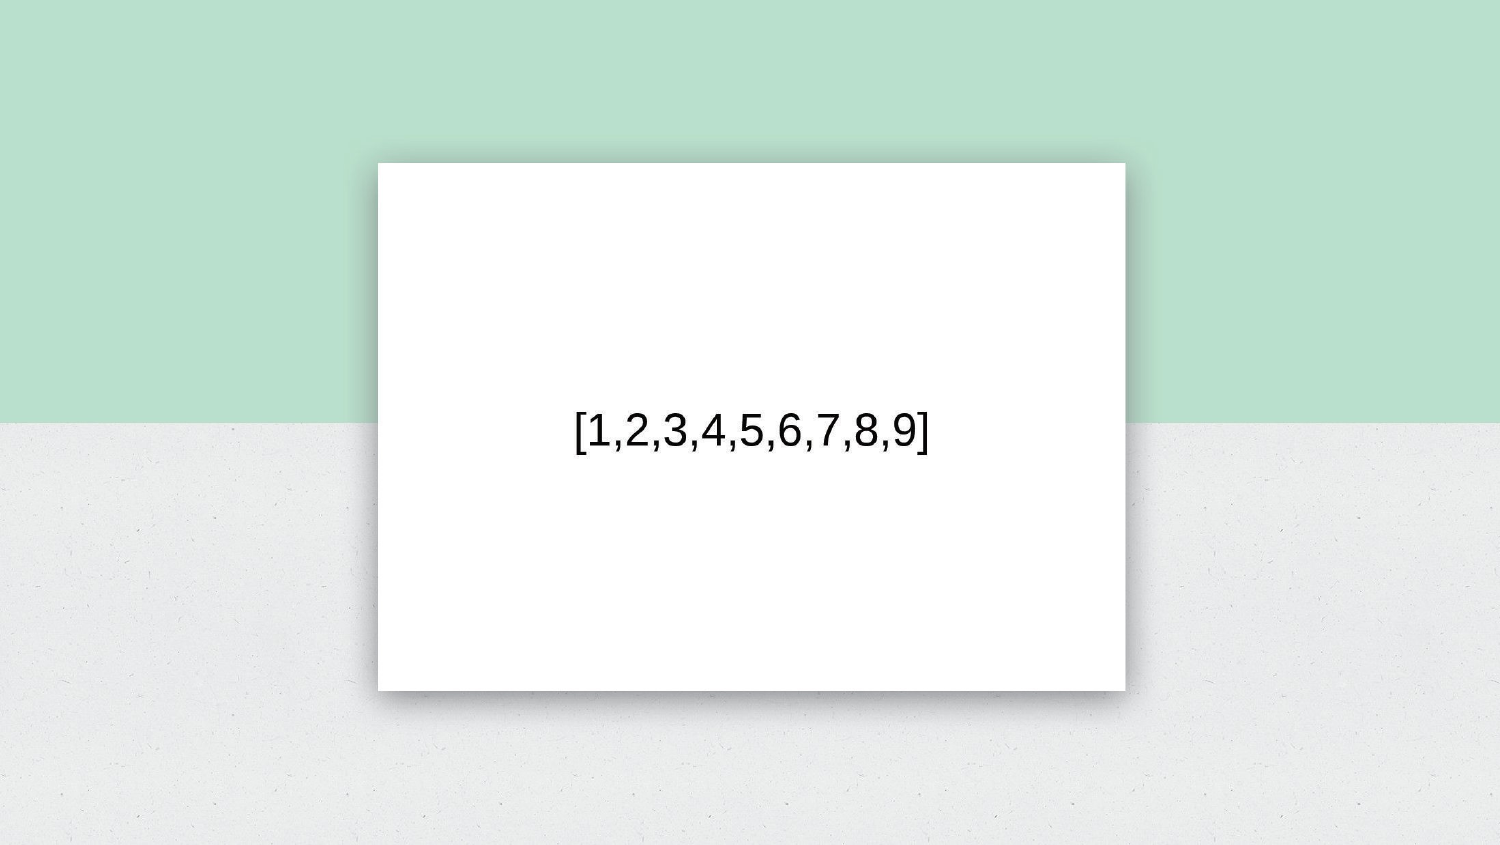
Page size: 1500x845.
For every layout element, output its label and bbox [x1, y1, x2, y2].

text_box [0, 0, 1500, 844]
